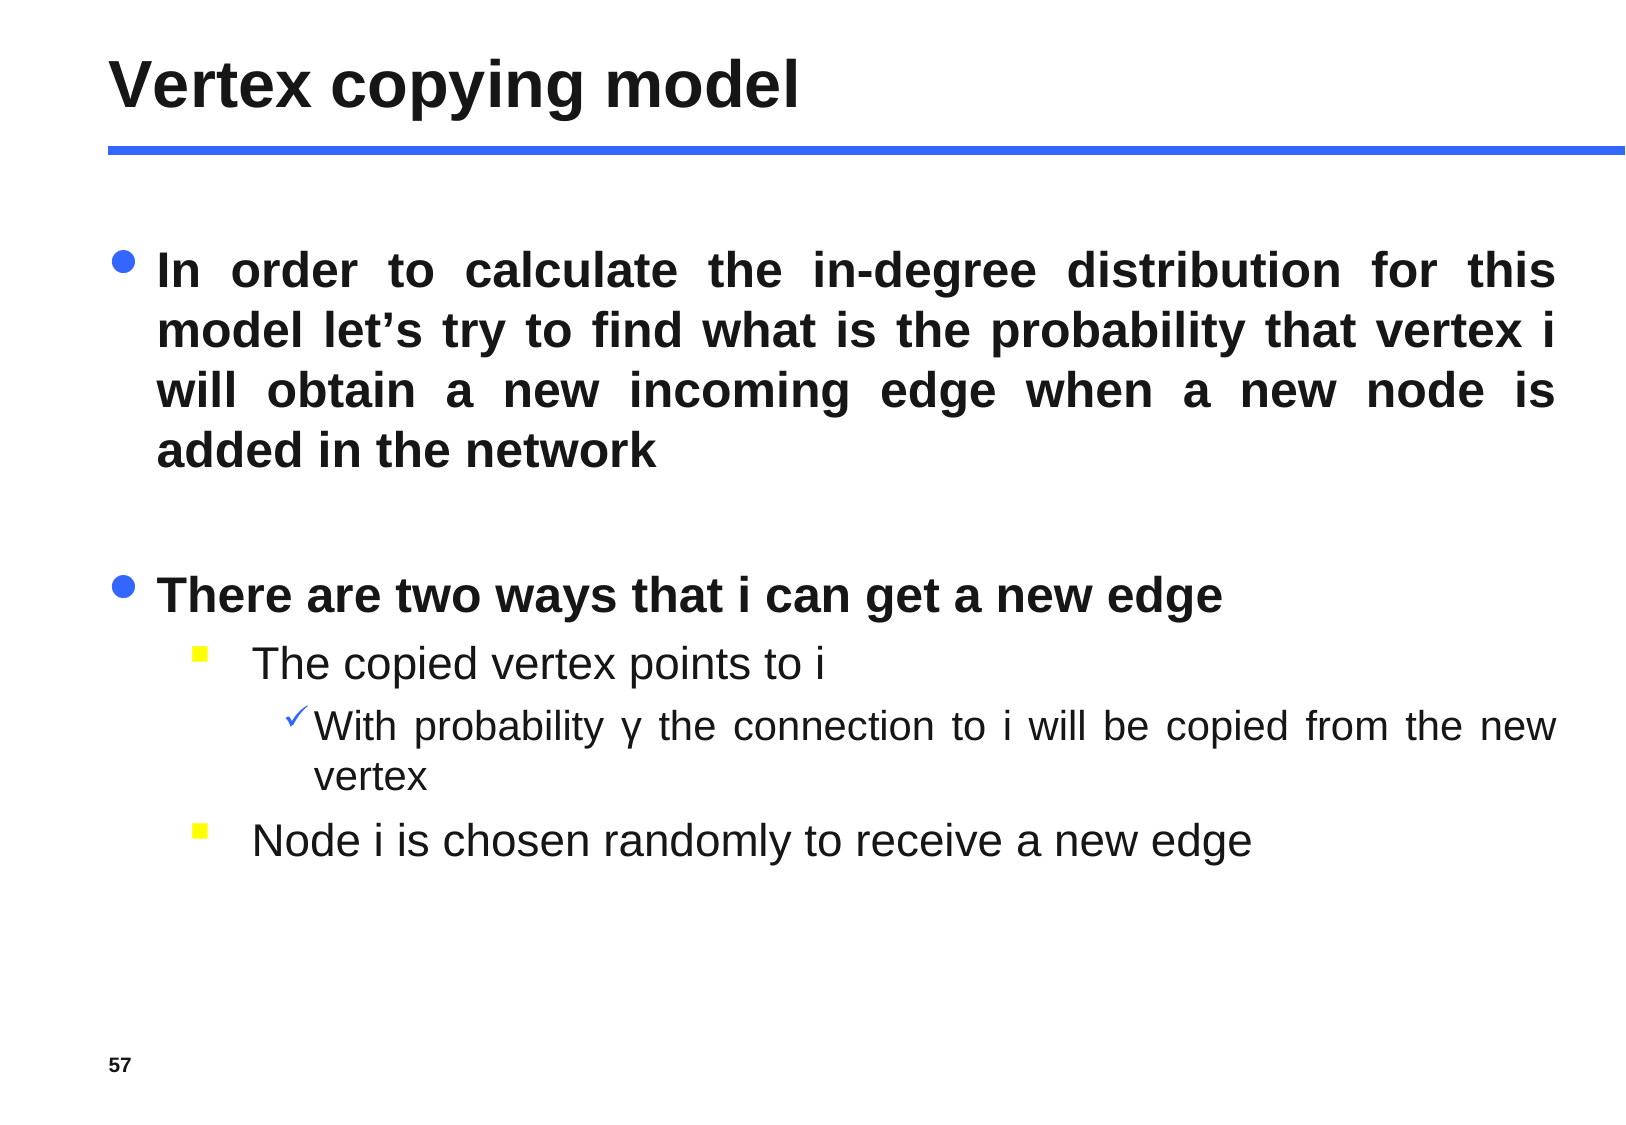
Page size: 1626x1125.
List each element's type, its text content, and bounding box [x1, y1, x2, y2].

text_box <number> [108, 1051, 188, 1077]
title Vertex copying model [108, 30, 1558, 131]
list In order to calculate the in-degree distribution for this model let’s try to find what is the probability that vertex i will obtain a new incoming edge when a new node is added in the network There are two ways that i can get a new edge The copied vertex points to i With probability γ the connection to i will be copied from the new vertex Node i is chosen randomly to receive a new edge [108, 237, 1558, 975]
